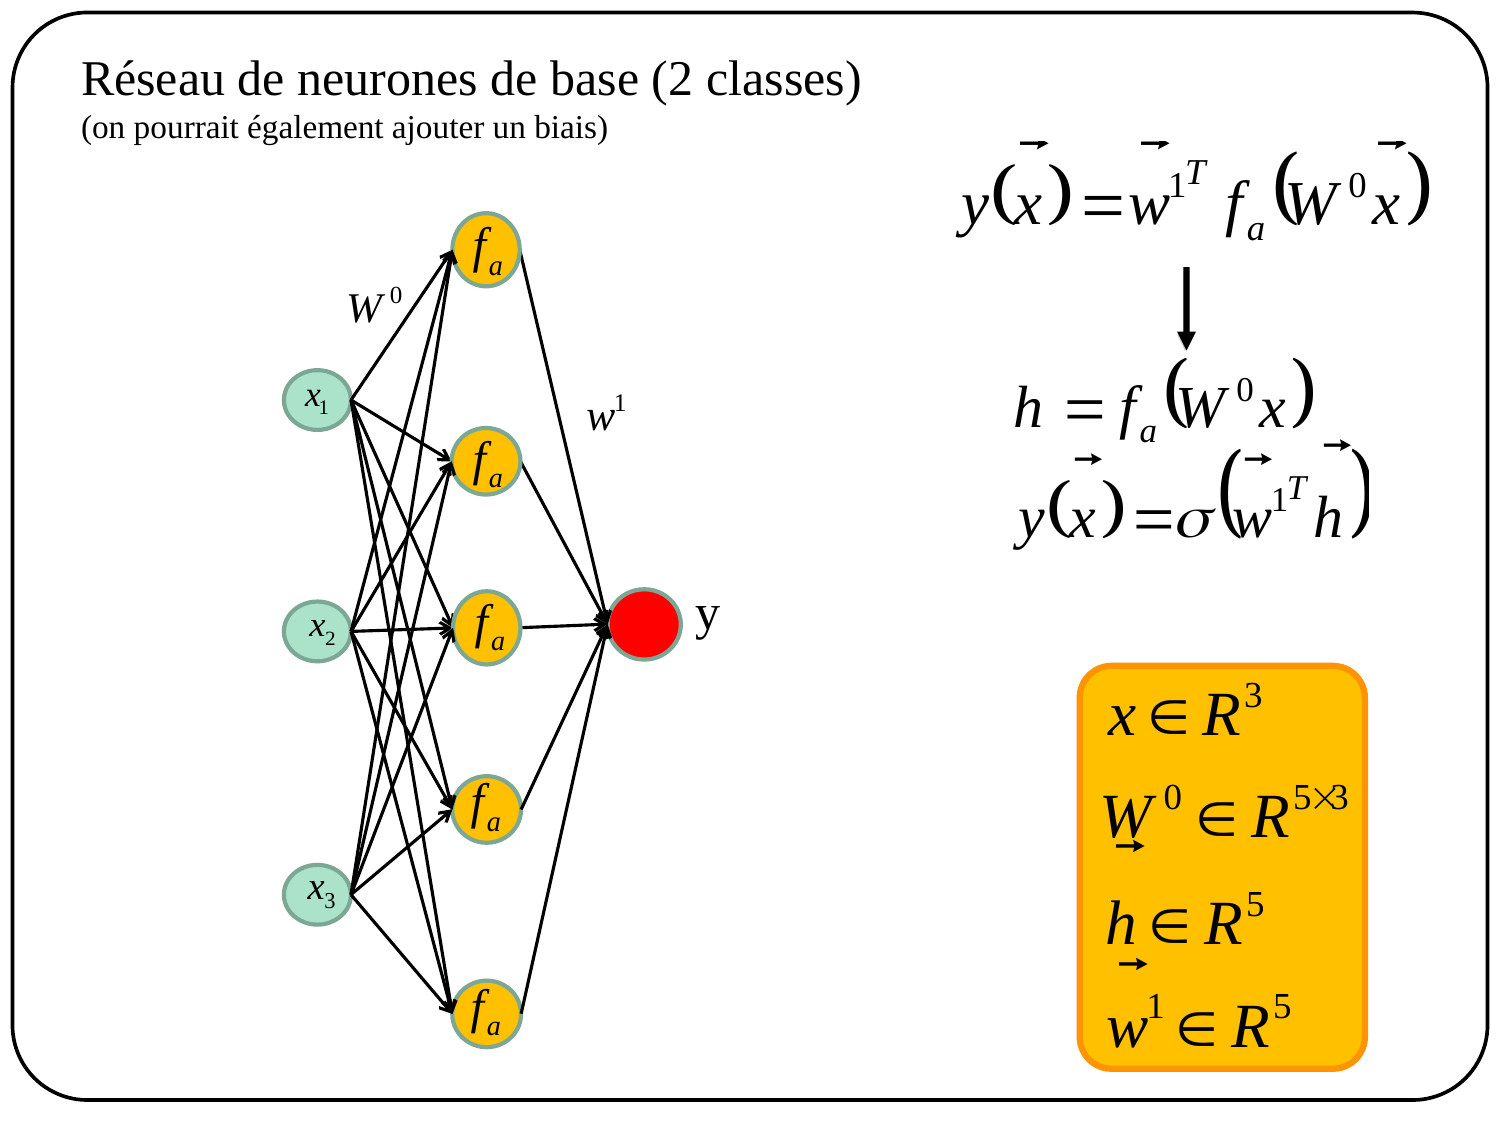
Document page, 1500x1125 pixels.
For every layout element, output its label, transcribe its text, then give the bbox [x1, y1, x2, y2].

chart [302, 603, 343, 657]
text_box [283, 604, 335, 662]
text_box [344, 876, 351, 913]
picture [297, 370, 334, 421]
picture [1004, 356, 1369, 565]
text_box [514, 789, 522, 830]
picture [456, 212, 513, 288]
text_box [283, 869, 336, 925]
text_box [452, 233, 456, 256]
text_box Réseau de neurones de base (2 classes) (on pourrait également ajouter un biais) [66, 37, 878, 153]
text_box [516, 233, 520, 267]
chart [457, 427, 516, 503]
picture [343, 277, 409, 334]
text_box [516, 444, 521, 478]
chart [580, 384, 635, 443]
text_box [608, 589, 680, 660]
picture [458, 589, 515, 663]
picture [454, 975, 511, 1048]
text_box [283, 375, 351, 430]
chart [947, 142, 1432, 258]
text_box [343, 612, 351, 651]
picture [302, 602, 342, 655]
picture [454, 768, 511, 844]
chart [301, 861, 344, 920]
text_box y [680, 572, 736, 648]
picture [945, 141, 1430, 257]
chart [345, 278, 411, 337]
text_box [453, 608, 458, 647]
picture [300, 860, 342, 919]
picture [1095, 664, 1365, 1063]
chart [455, 976, 514, 1051]
text_box [1079, 670, 1350, 1069]
picture [456, 427, 513, 501]
picture [579, 383, 634, 442]
text_box [514, 993, 522, 1035]
chart [460, 591, 519, 666]
chart [299, 371, 337, 423]
text_box [451, 445, 456, 471]
